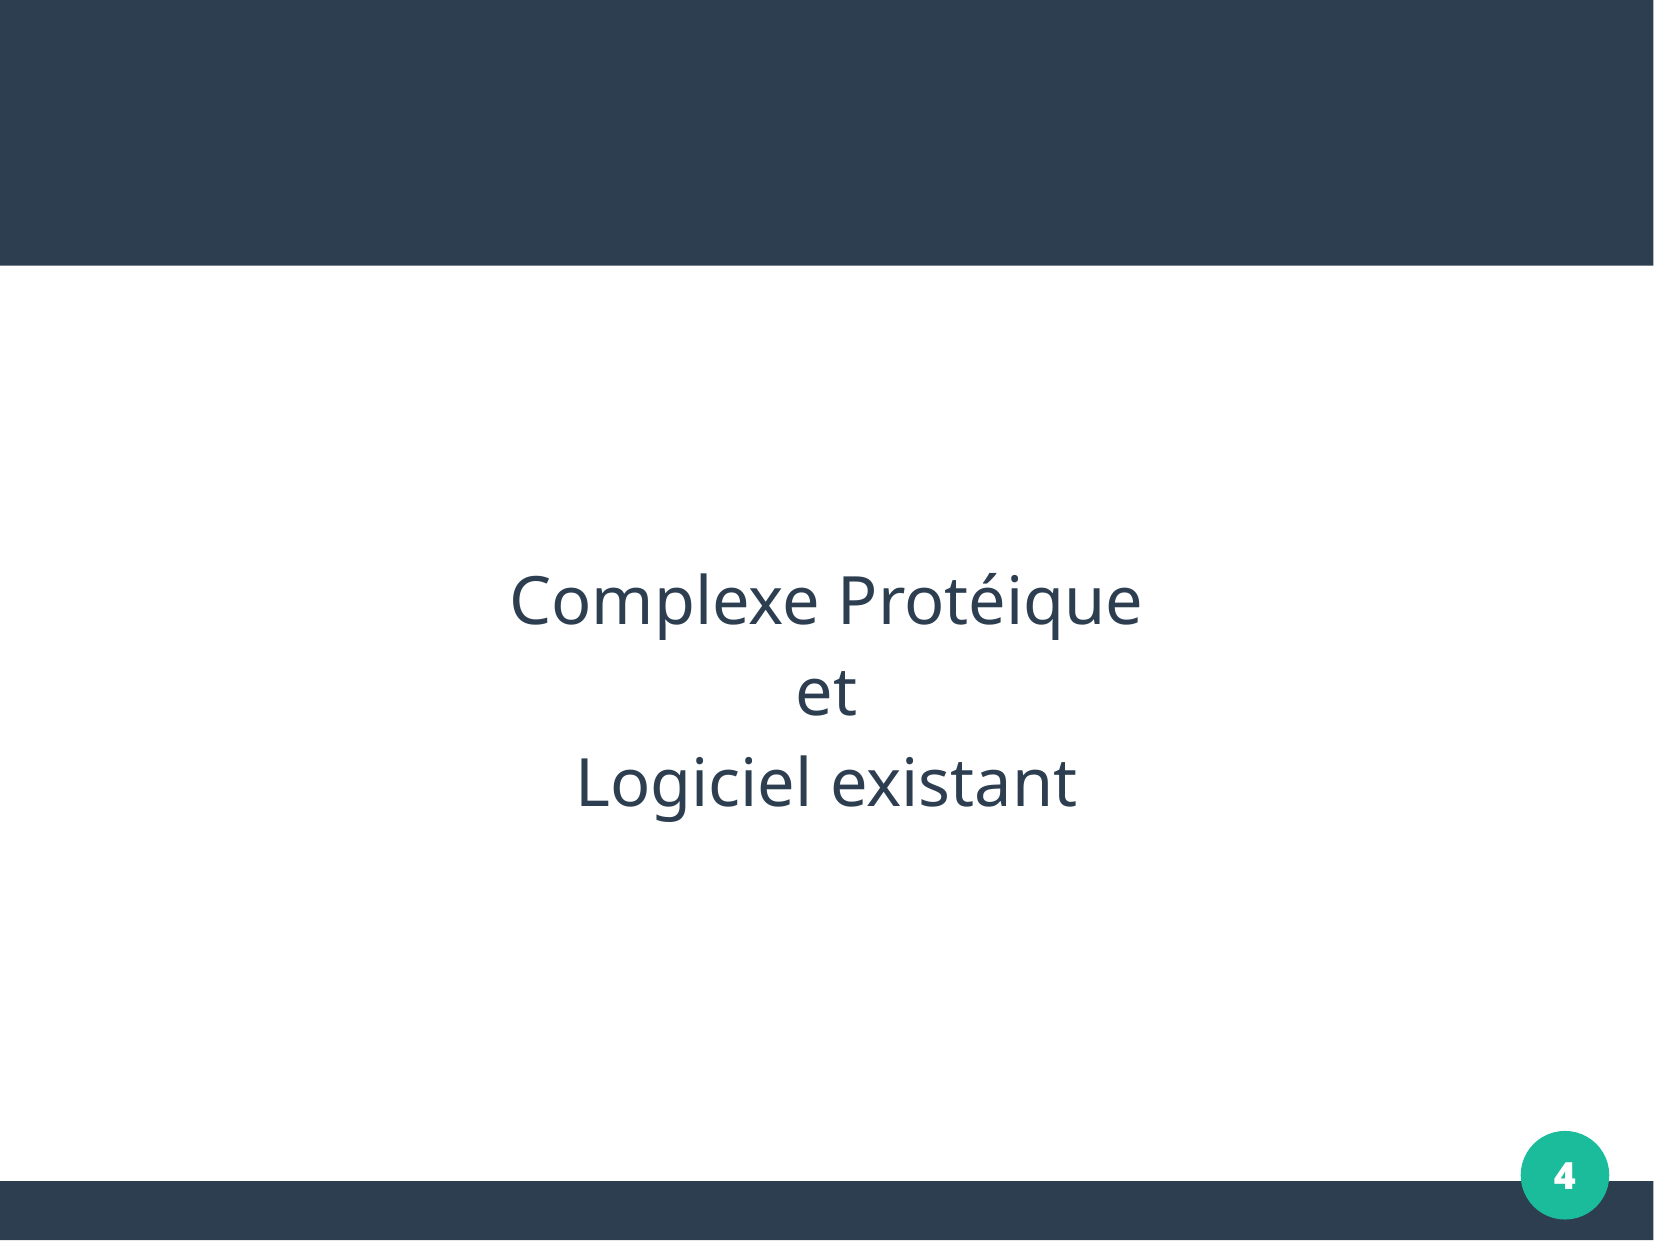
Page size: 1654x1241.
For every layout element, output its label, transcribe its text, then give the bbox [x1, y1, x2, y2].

subtitle Complexe Protéique et Logiciel existant [59, 324, 1595, 1055]
